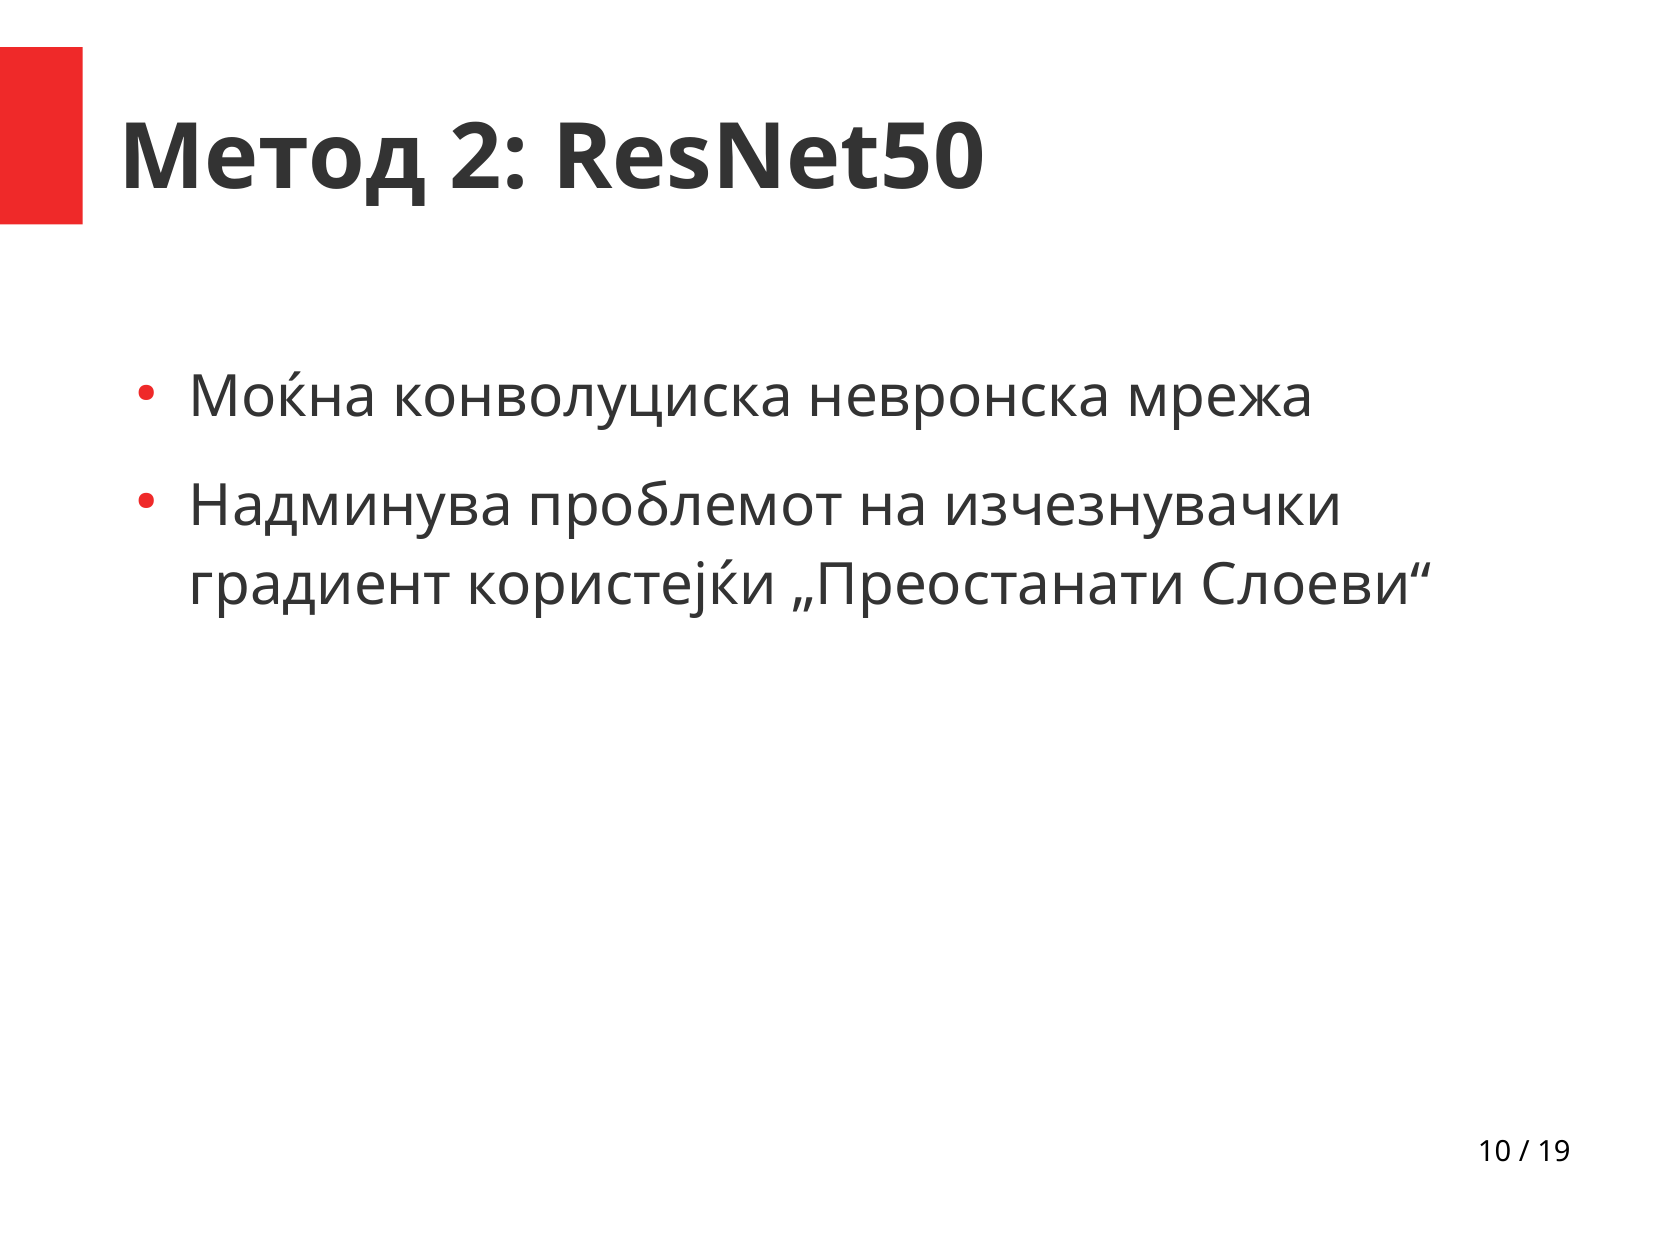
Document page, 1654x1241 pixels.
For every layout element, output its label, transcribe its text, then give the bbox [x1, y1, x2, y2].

list Моќна конволуциска невронска мрежа Надминува проблемот на изчезнувачки градиент користејќи „Преостанати Слоеви“ [118, 354, 1536, 1074]
title Метод 2: ResNet50 [118, 49, 1571, 257]
